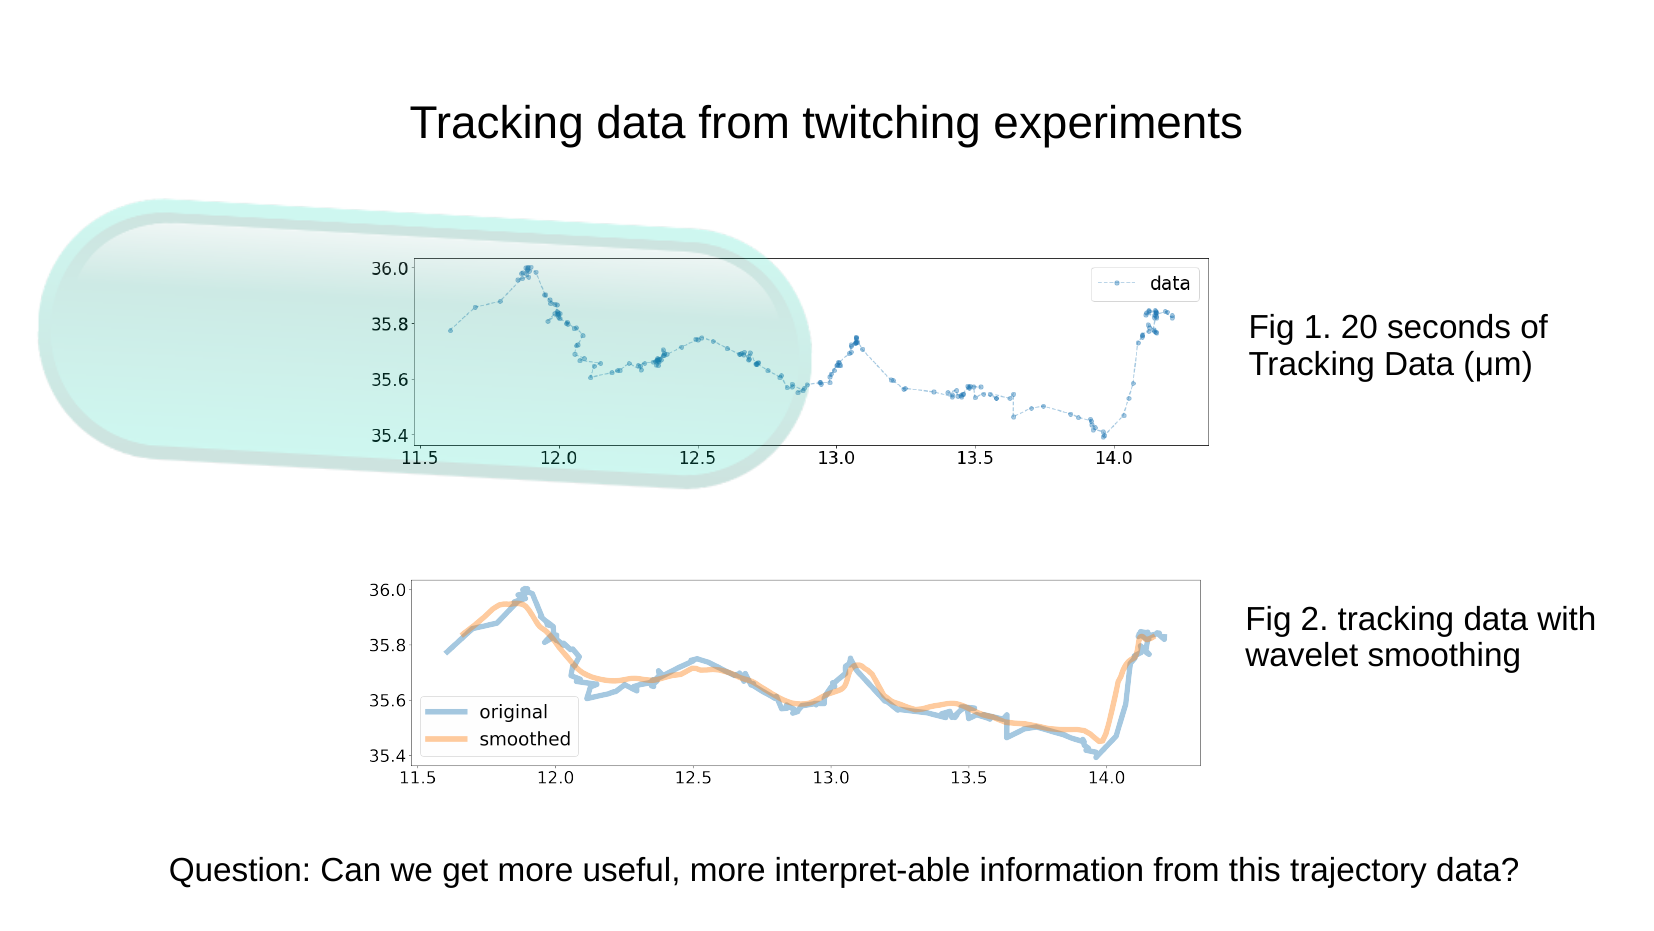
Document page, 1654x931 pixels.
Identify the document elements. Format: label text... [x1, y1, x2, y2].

title Tracking data from twitching experiments [82, 45, 1571, 201]
text_box Question: Can we get more useful, more interpret-able information from this trajectory data? [154, 843, 1557, 931]
text_box Fig 2. tracking data with wavelet smoothing [1230, 592, 1633, 724]
picture [26, 119, 1302, 801]
text_box Fig 1. 20 seconds of Tracking Data (μm) [1233, 300, 1636, 432]
